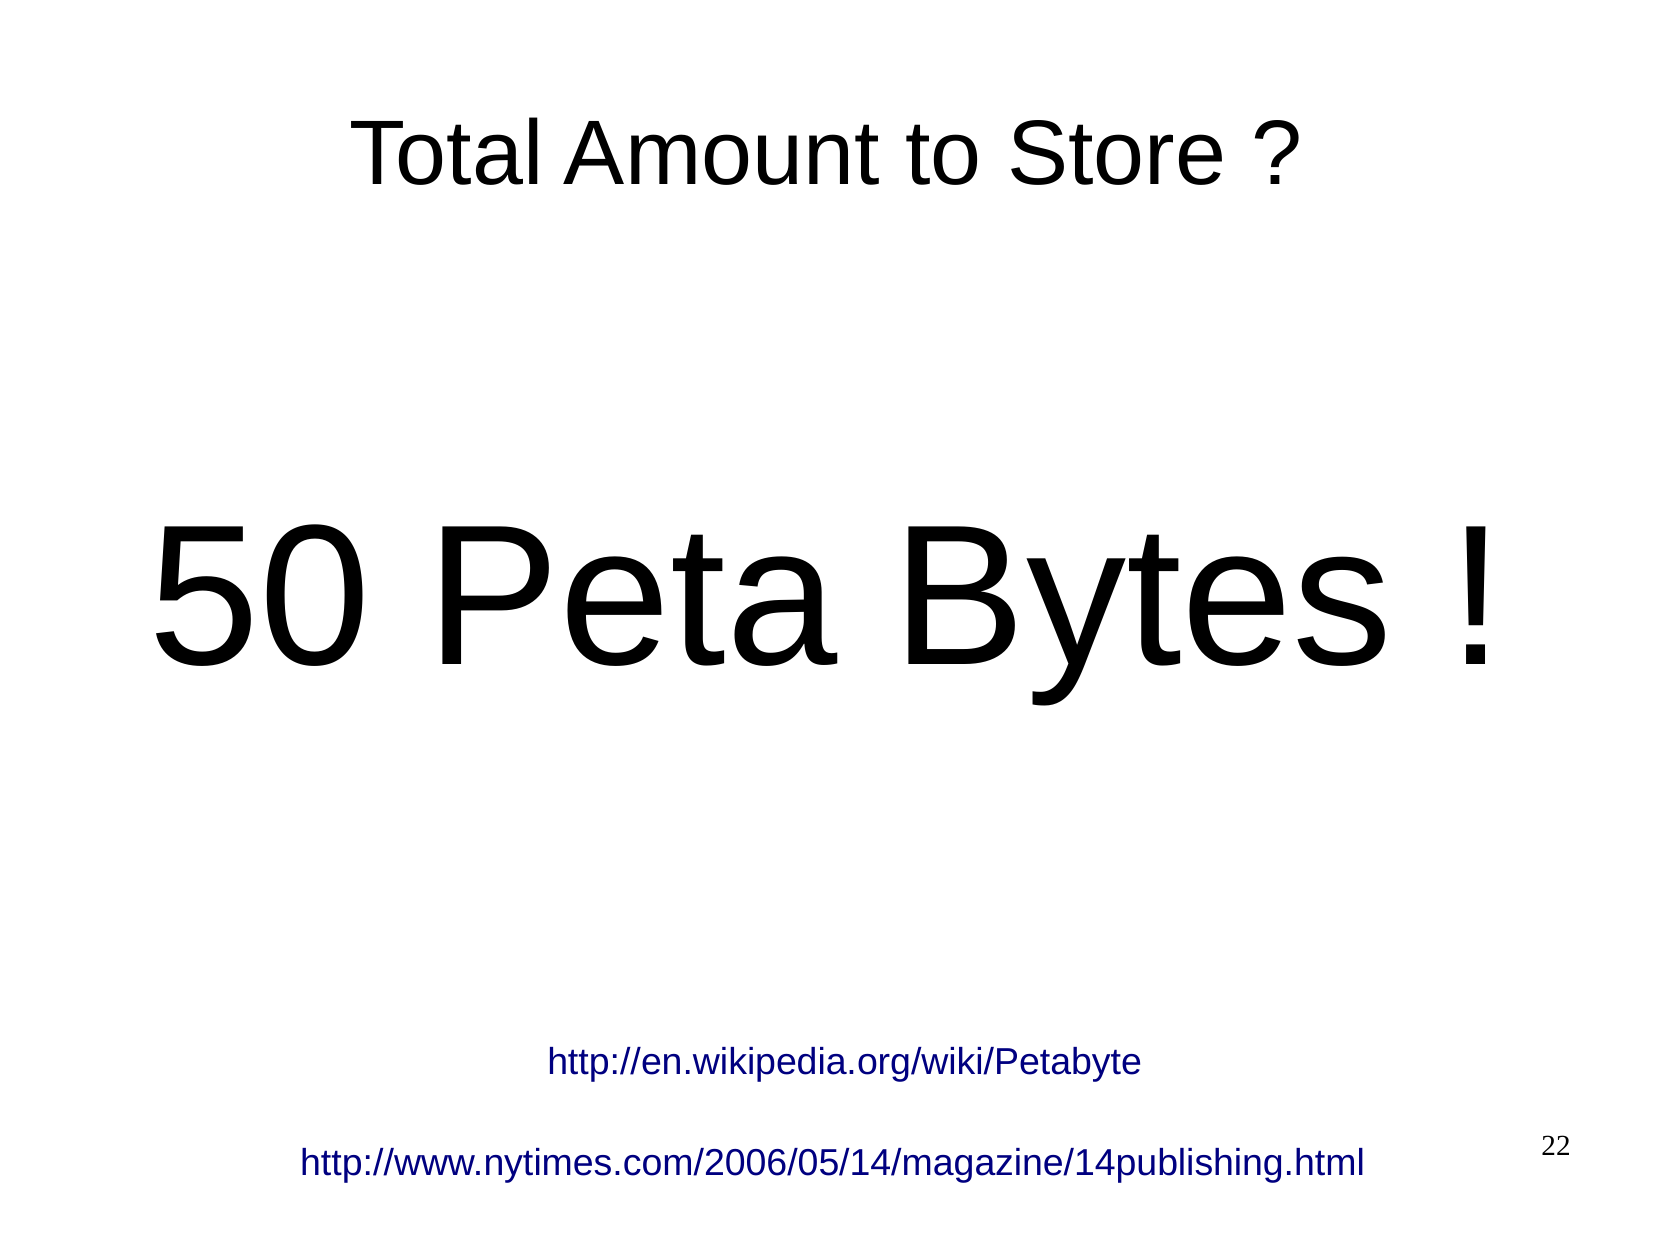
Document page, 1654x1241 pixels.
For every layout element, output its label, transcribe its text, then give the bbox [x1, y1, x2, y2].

subtitle 50 Peta Bytes ! [82, 290, 1571, 901]
text_box http://en.wikipedia.org/wiki/Petabyte [491, 1033, 1208, 1091]
title Total Amount to Store ? [82, 49, 1571, 257]
text_box http://www.nytimes.com/2006/05/14/magazine/14publishing.html [285, 1133, 1388, 1191]
